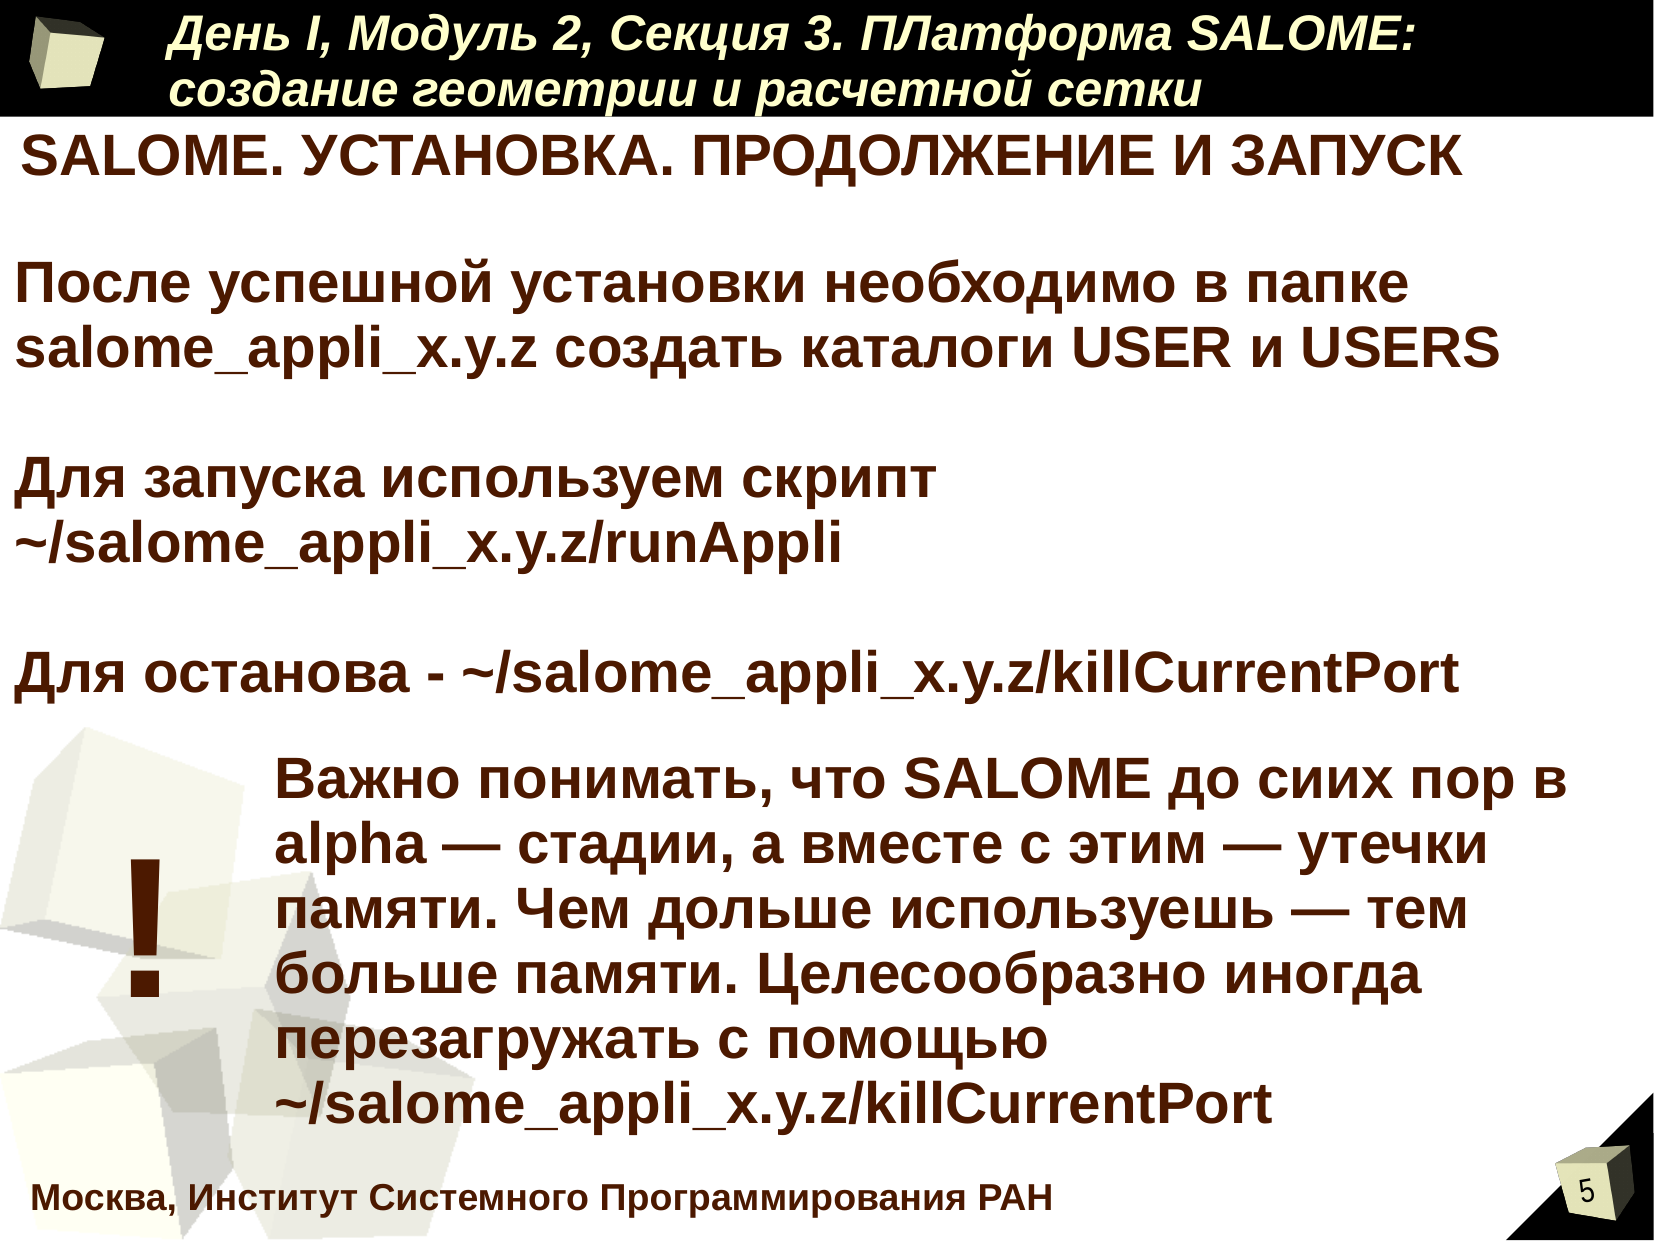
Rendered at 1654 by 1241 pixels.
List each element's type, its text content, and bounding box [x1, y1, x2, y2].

text_box После успешной установки необходимо в папке salome_appli_x.y.z создать каталоги USER и USERS Для запуска используем скрипт ~/salome_appli_x.y.z/runAppli Для останова - ~/salome_appli_x.y.z/killCurrentPort [0, 177, 1654, 713]
text_box Важно понимать, что SALOME до сиих пор в alpha — стадии, а вместе с этим — утечки памяти. Чем дольше используешь — тем больше памяти. Целесообразно иногда перезагружать с помощью ~/salome_appli_x.y.z/killCurrentPort [259, 738, 1654, 1144]
picture [464, 1193, 472, 1198]
text_box SALOME. УСТАНОВКА. ПРОДОЛЖЕНИЕ И ЗАПУСК [5, 115, 1654, 196]
picture [0, 726, 477, 1241]
text_box ! [97, 808, 170, 1048]
